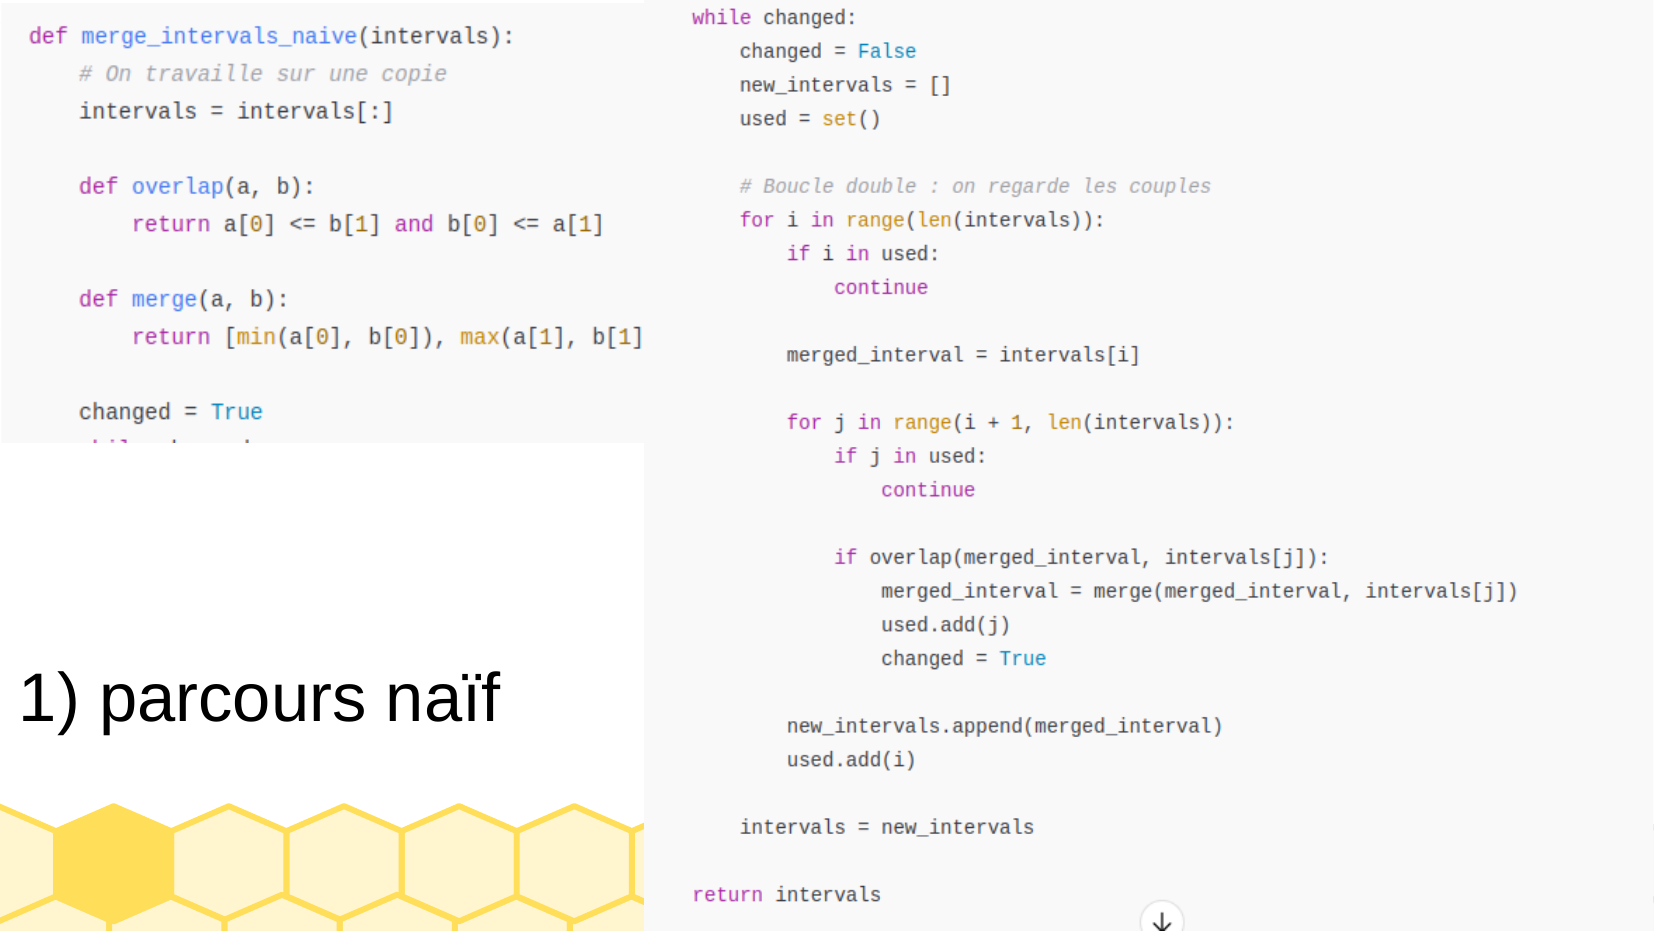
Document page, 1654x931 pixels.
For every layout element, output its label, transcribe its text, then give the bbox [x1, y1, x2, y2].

picture [0, 0, 1654, 931]
title 1) parcours naïf [0, 620, 644, 776]
